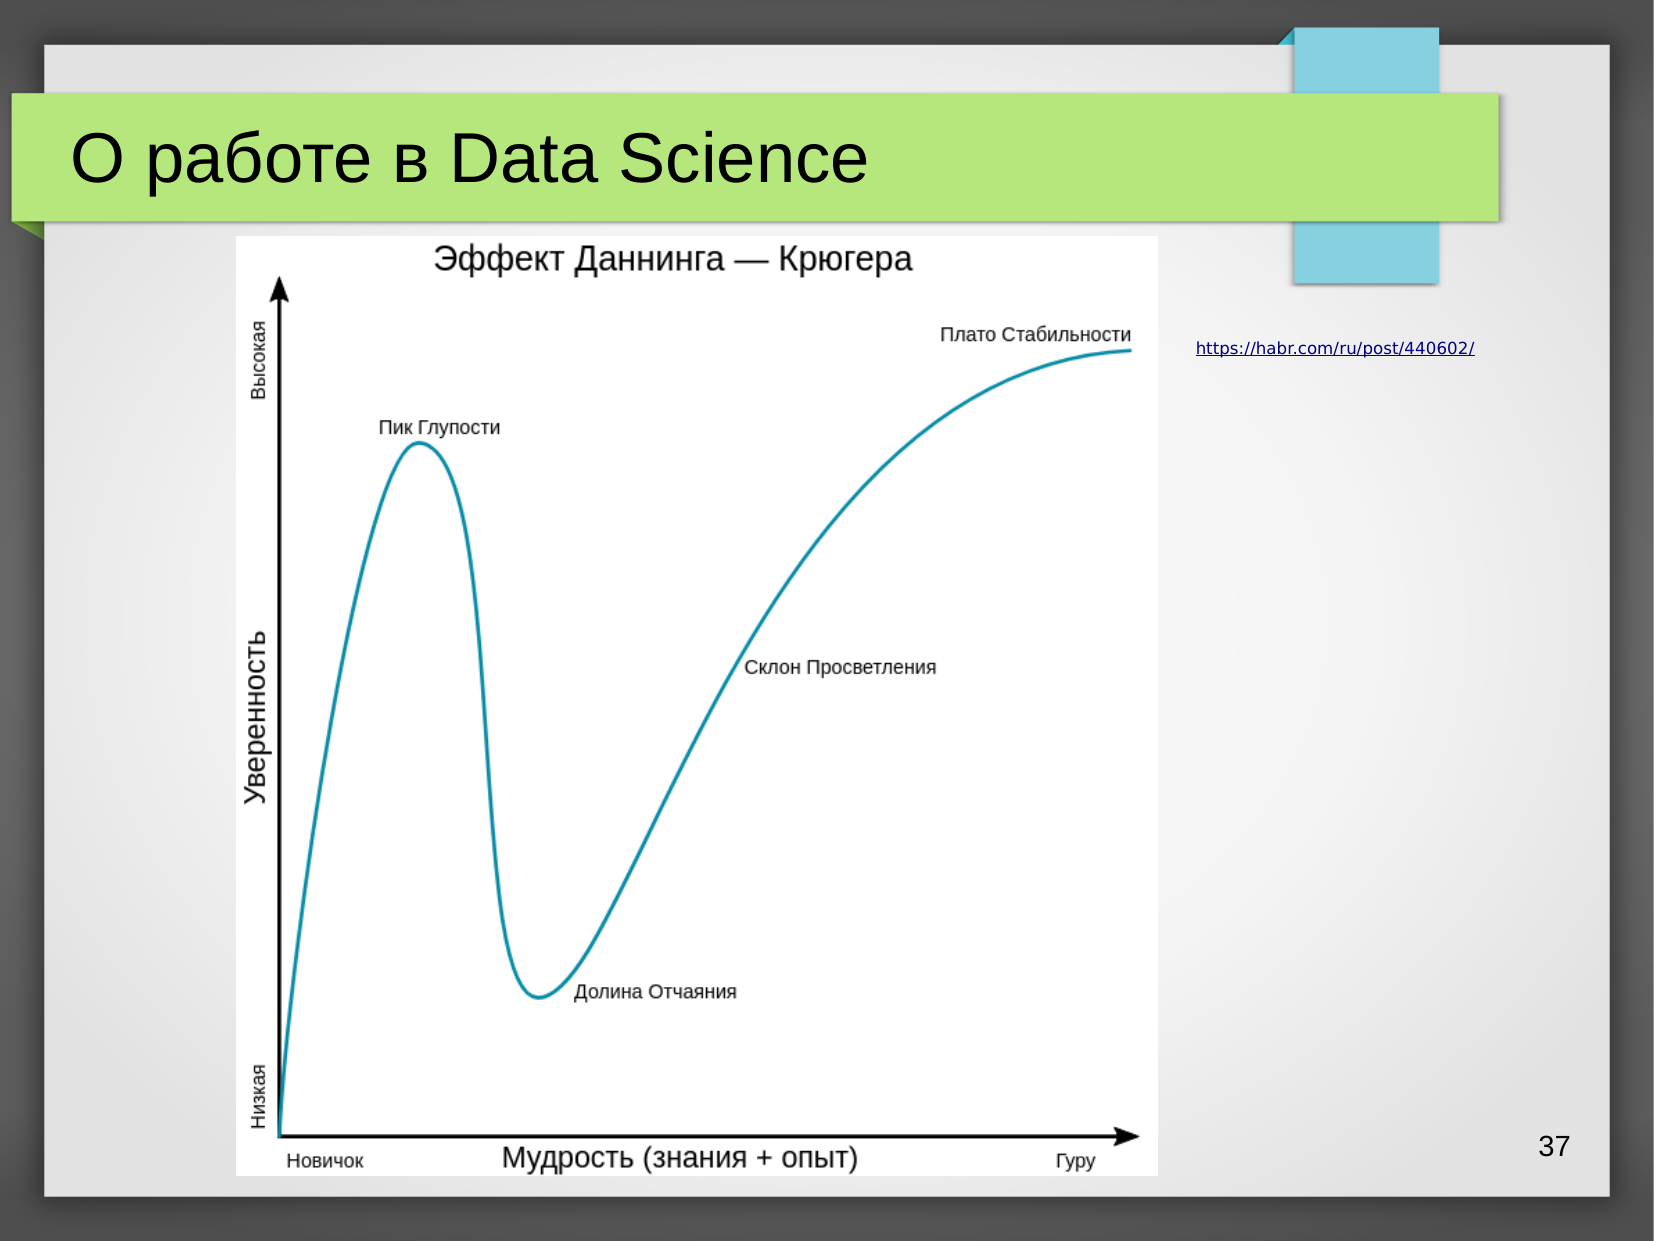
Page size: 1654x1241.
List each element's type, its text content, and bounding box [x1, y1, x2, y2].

title О работе в Data Science [70, 106, 1559, 211]
picture [0, 0, 1654, 1241]
text_box https://habr.com/ru/post/440602/ [1181, 331, 1633, 390]
